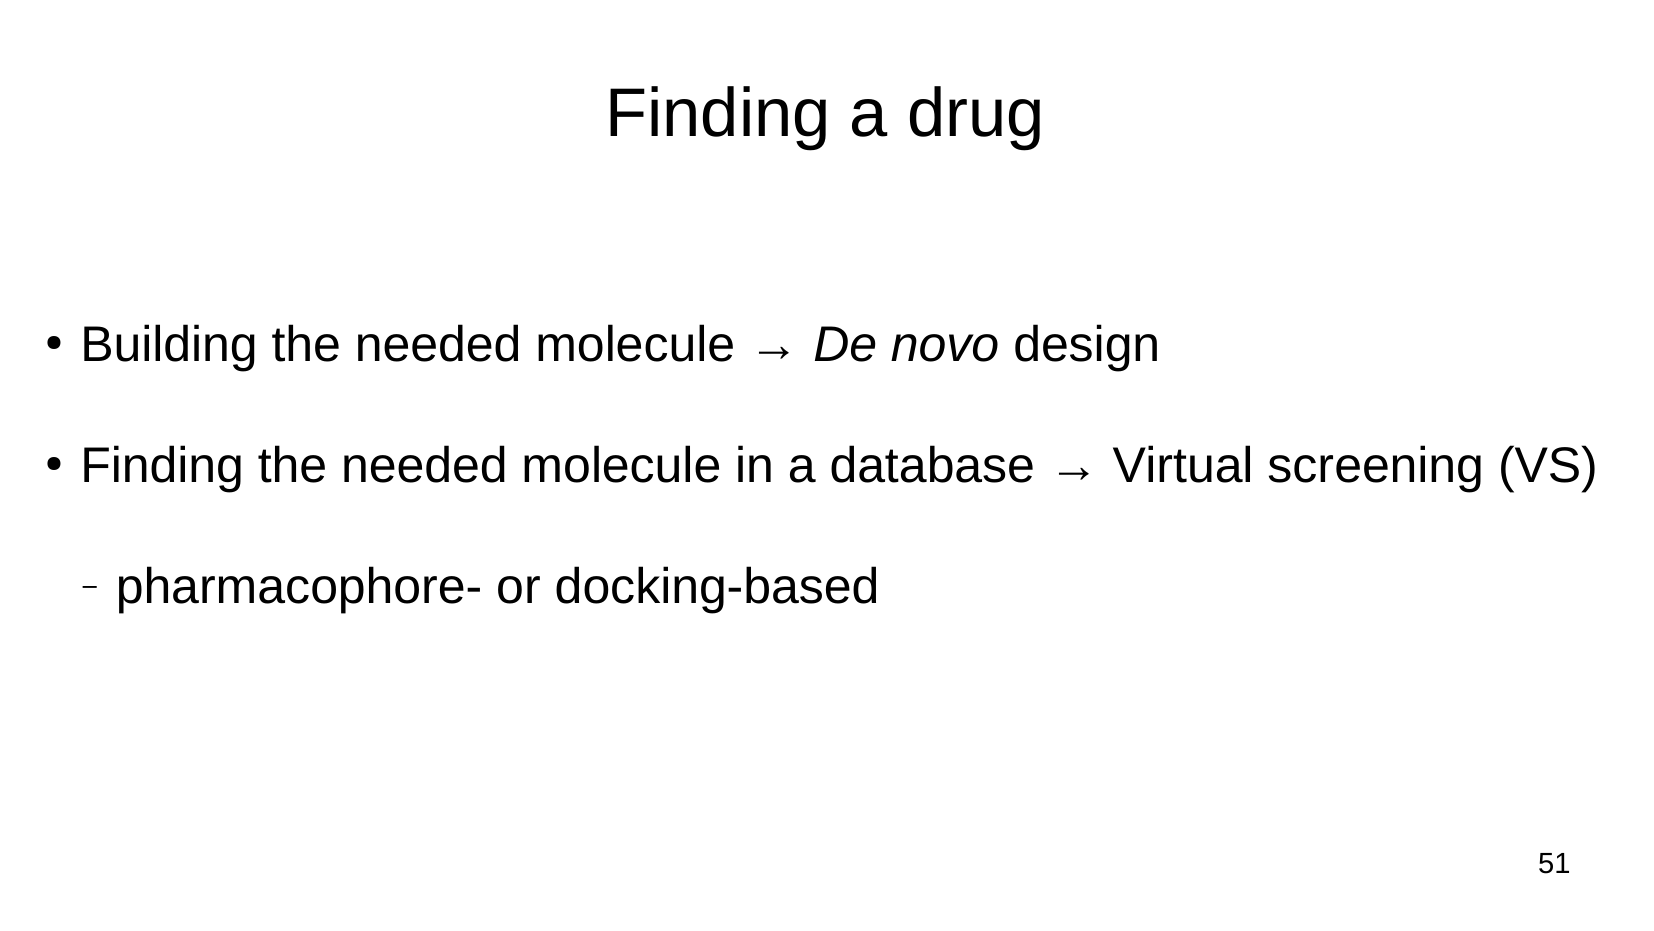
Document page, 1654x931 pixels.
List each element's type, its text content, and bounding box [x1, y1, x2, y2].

subtitle Building the needed molecule → De novo design Finding the needed molecule in a database → Virtual screening (VS) pharmacophore- or docking-based [45, 316, 1618, 857]
title Finding a drug [80, 35, 1571, 191]
